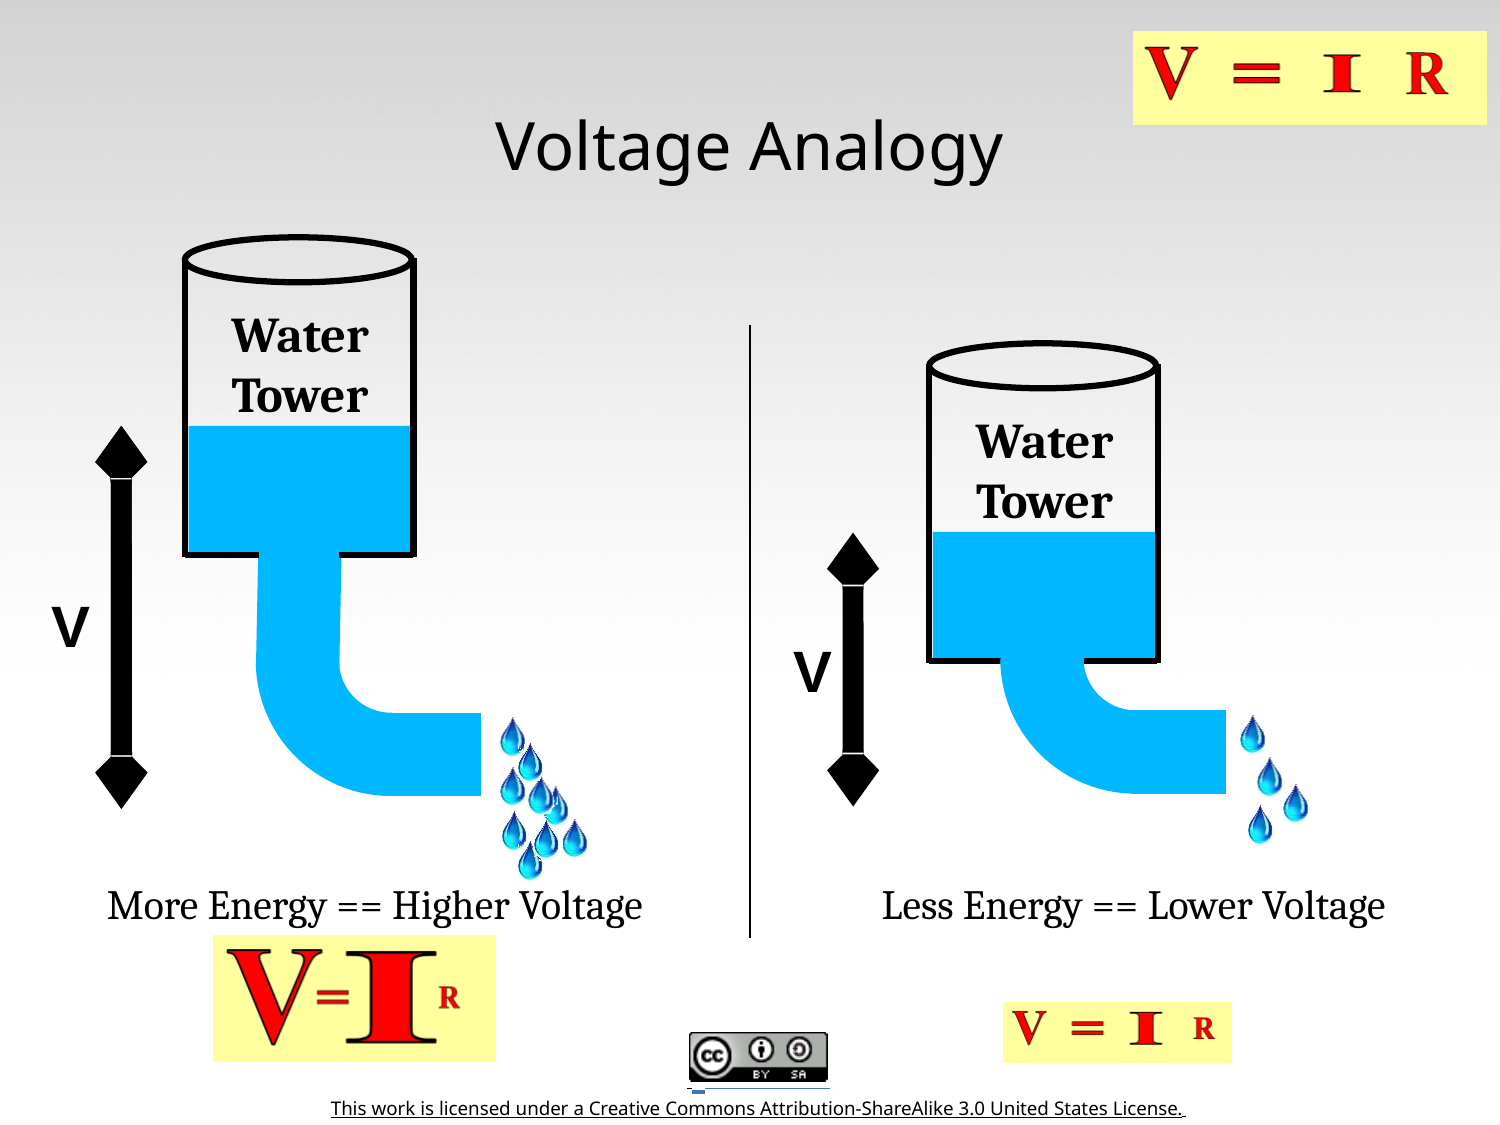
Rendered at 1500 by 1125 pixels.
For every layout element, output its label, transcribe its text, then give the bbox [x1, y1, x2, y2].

text_box [932, 531, 1155, 658]
text_box More Energy == Higher Voltage [0, 870, 749, 935]
text_box Less Energy == Lower Voltage [758, 870, 1500, 935]
text_box Water Tower [188, 294, 410, 425]
text_box [188, 425, 410, 556]
text_box V [10, 581, 132, 667]
text_box Water Tower [932, 400, 1155, 531]
picture [0, 0, 1500, 1125]
title Voltage Analogy [112, 50, 1388, 238]
text_box V [752, 626, 874, 712]
